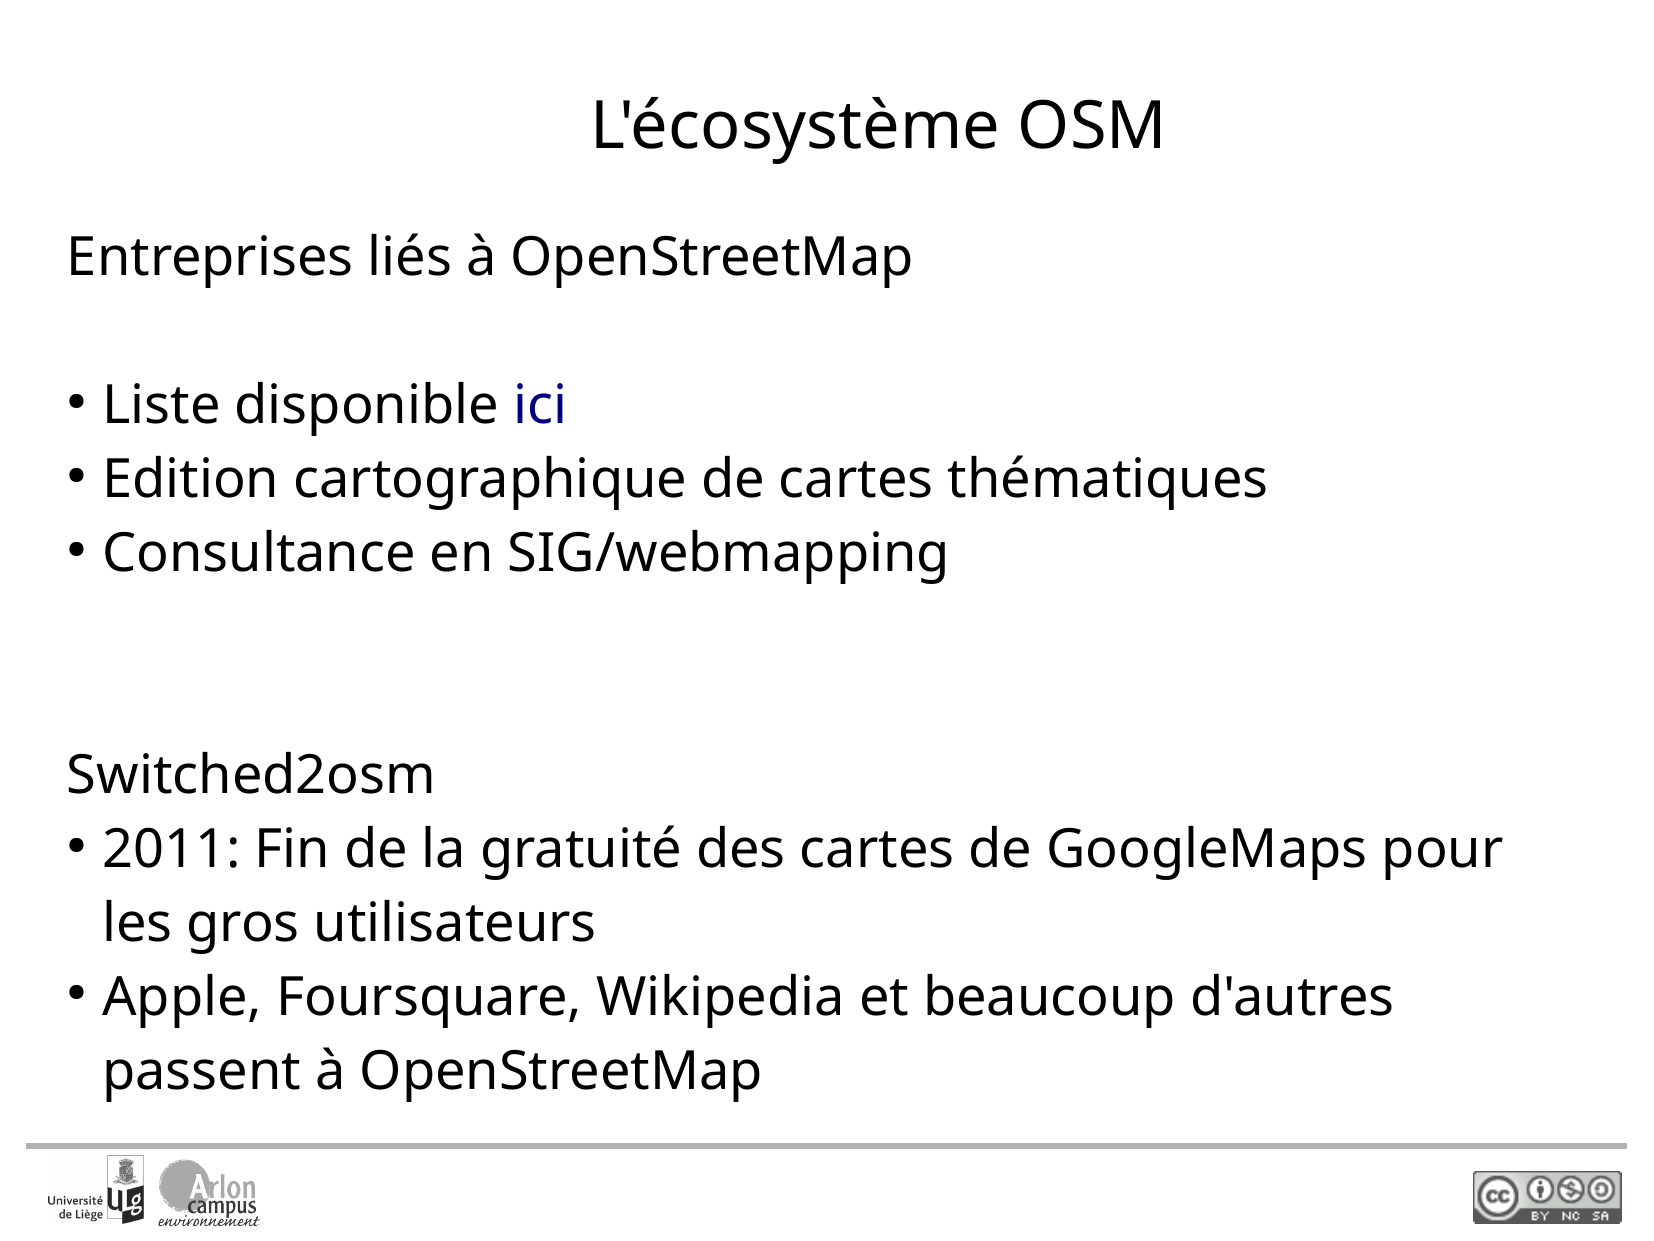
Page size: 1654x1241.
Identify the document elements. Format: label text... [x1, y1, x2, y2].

title L'écosystème OSM [135, 18, 1624, 226]
list [52, 221, 1589, 1107]
picture [157, 1158, 261, 1227]
text_box Entreprises liés à OpenStreetMap Liste disponible ici Edition cartographique de cartes thématiques Consultance en SIG/webmapping Switched2osm 2011: Fin de la gratuité des cartes de GoogleMaps pour les gros utilisateurs Apple, Foursquare, Wikipedia et beaucoup d'autres passent à OpenStreetMap [52, 210, 1576, 1021]
picture [48, 1155, 144, 1224]
